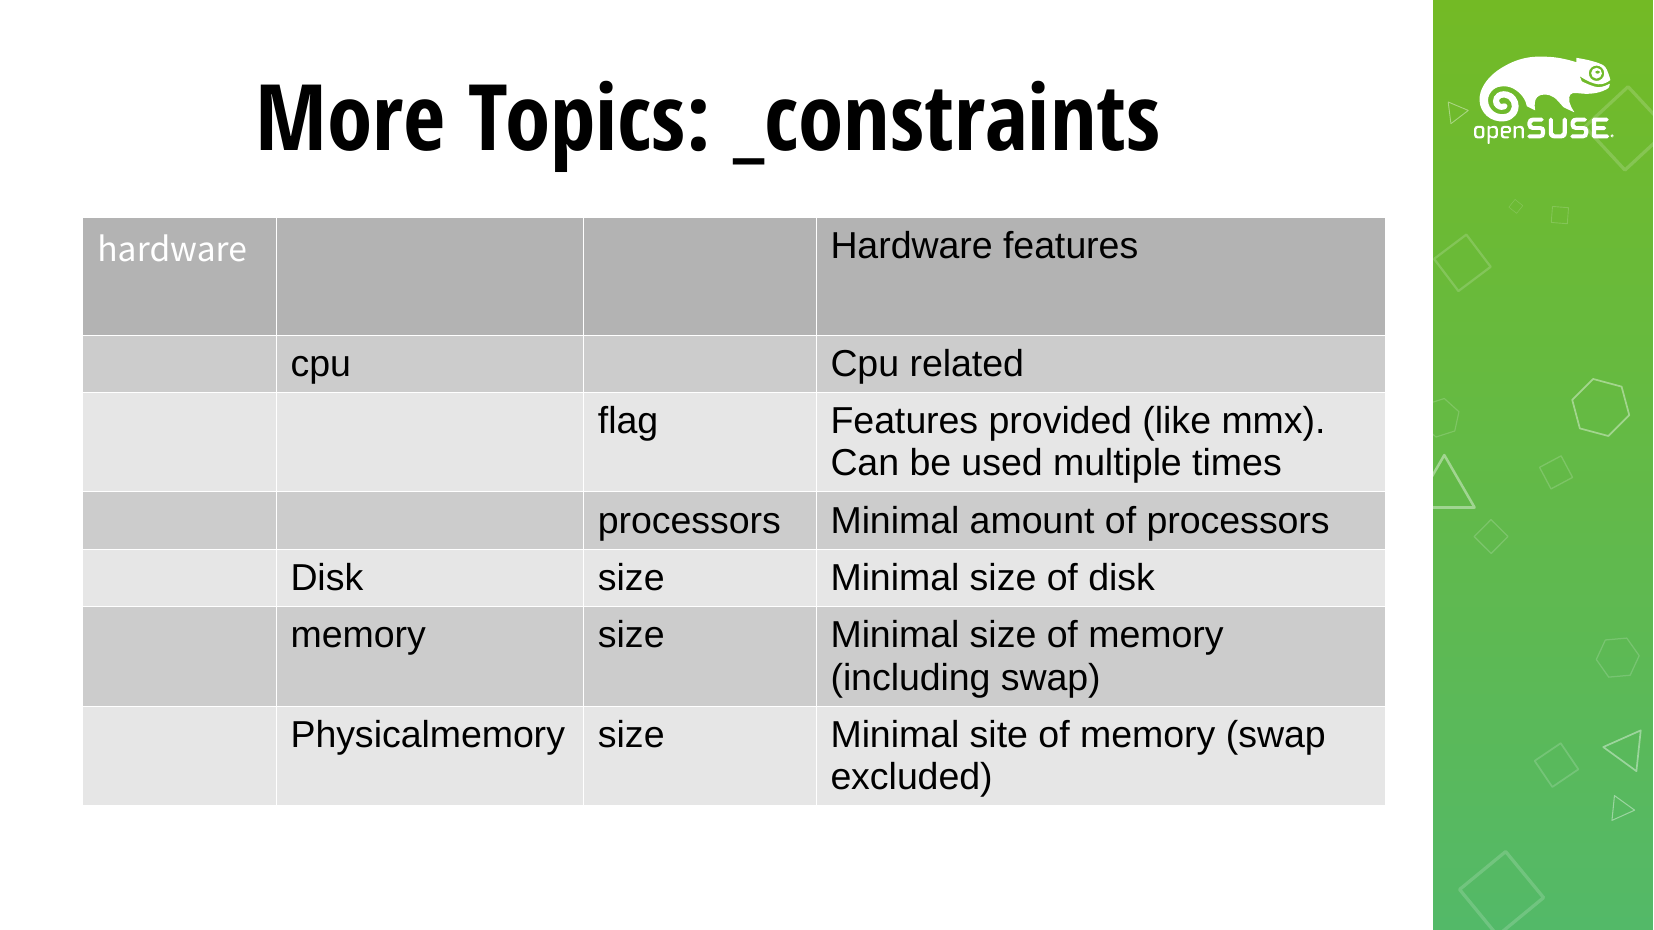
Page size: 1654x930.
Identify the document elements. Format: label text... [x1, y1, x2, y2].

table_cell [83, 707, 276, 805]
table_cell [83, 550, 276, 606]
table_cell Cpu related [817, 336, 1385, 392]
table_cell Minimal size of disk [817, 550, 1385, 606]
table_cell [83, 492, 276, 549]
table_cell [277, 393, 583, 491]
table_cell [83, 393, 276, 491]
title More Topics: _constraints [82, 37, 1336, 193]
table_cell [277, 492, 583, 549]
table_cell cpu [277, 336, 583, 392]
table_cell size [584, 707, 816, 805]
table_cell [83, 336, 276, 392]
table_cell memory [277, 607, 583, 706]
table_cell [83, 607, 276, 706]
table_cell Minimal size of memory (including swap) [817, 607, 1385, 706]
table_cell [584, 336, 816, 392]
table_header [584, 218, 816, 335]
table_cell Features provided (like mmx). Can be used multiple times [817, 393, 1385, 491]
table_cell size [584, 607, 816, 706]
table_cell flag [584, 393, 816, 491]
table_cell Physicalmemory [277, 707, 583, 805]
table_header Hardware features [817, 218, 1385, 335]
table_header hardware [83, 218, 276, 335]
table_cell Minimal amount of processors [817, 492, 1385, 549]
table_cell Disk [277, 550, 583, 606]
table_cell size [584, 550, 816, 606]
table_header [277, 218, 583, 335]
table_cell Minimal site of memory (swap excluded) [817, 707, 1385, 805]
table_cell processors [584, 492, 816, 549]
